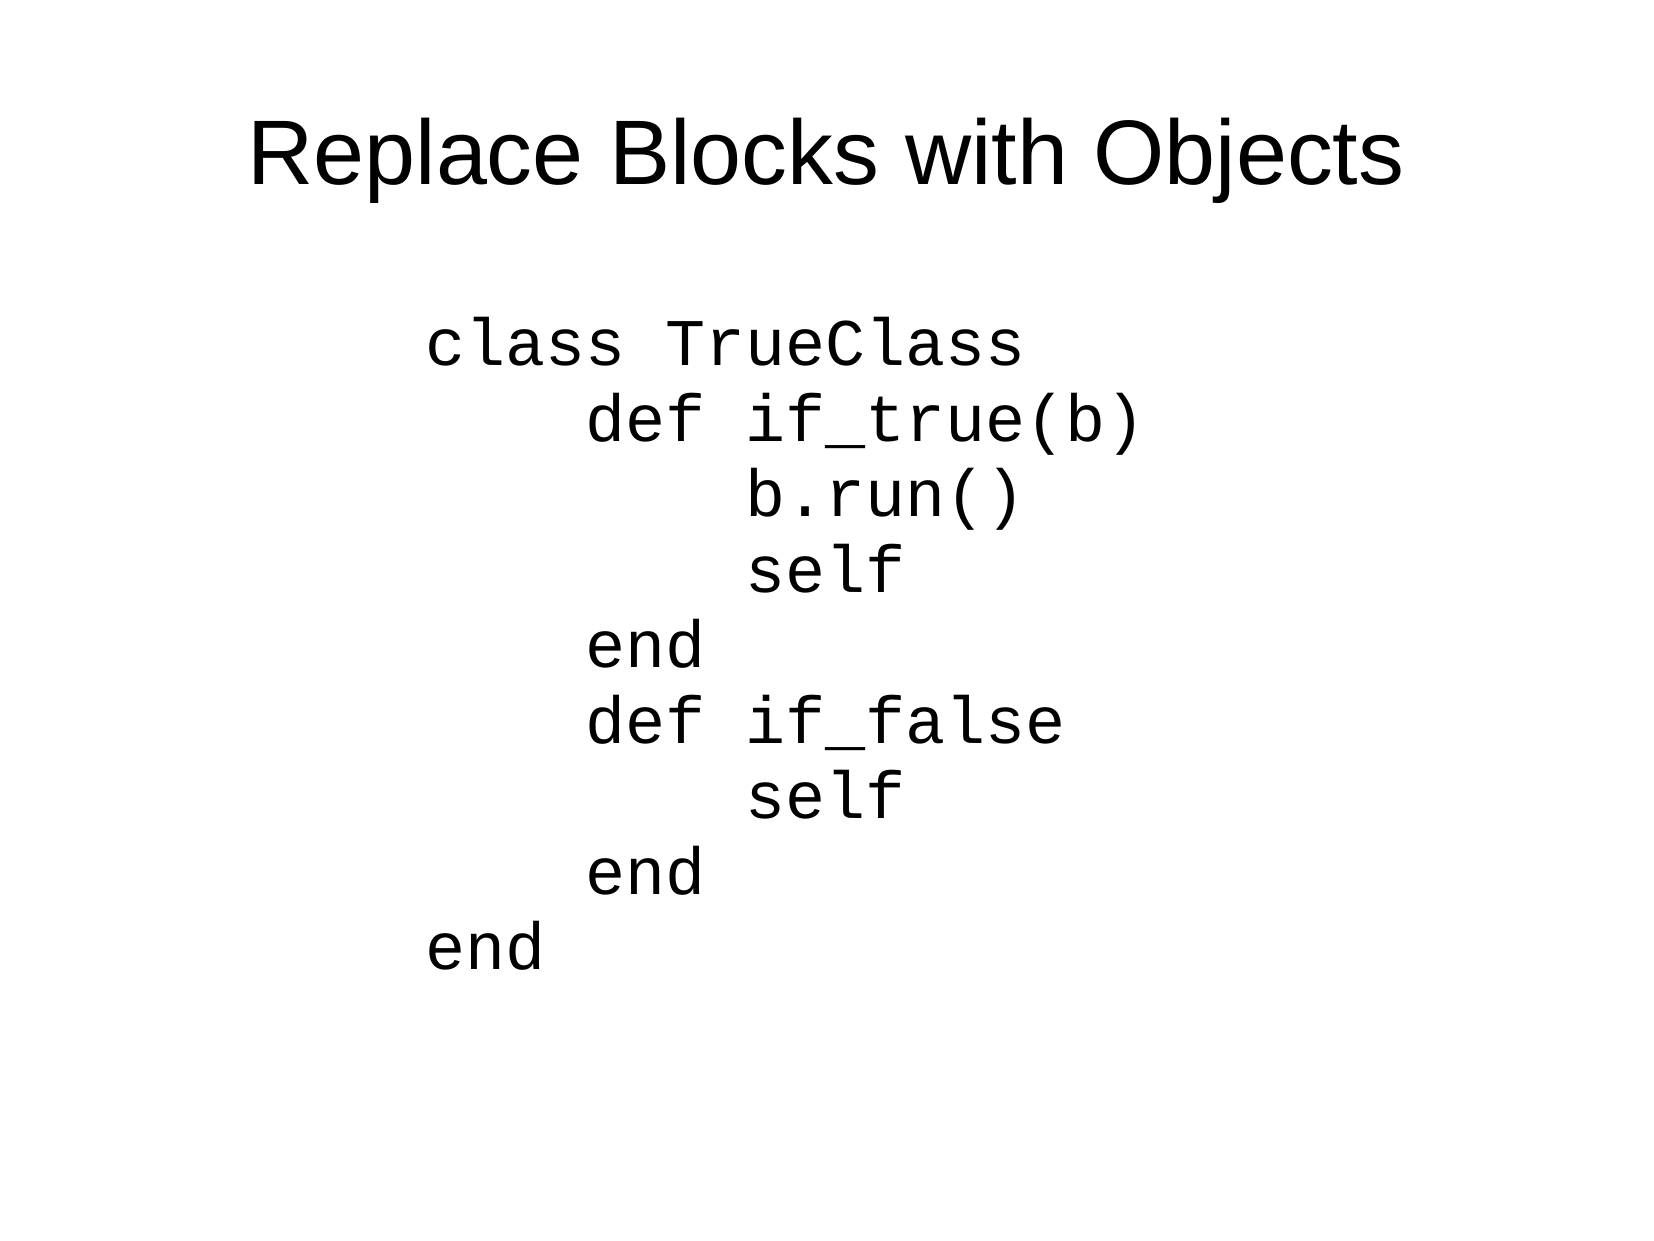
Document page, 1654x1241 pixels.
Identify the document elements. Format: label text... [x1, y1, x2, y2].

subtitle class TrueClass def if_true(b) b.run() self end def if_false self end end [425, 290, 1228, 1010]
title Replace Blocks with Objects [82, 49, 1571, 257]
